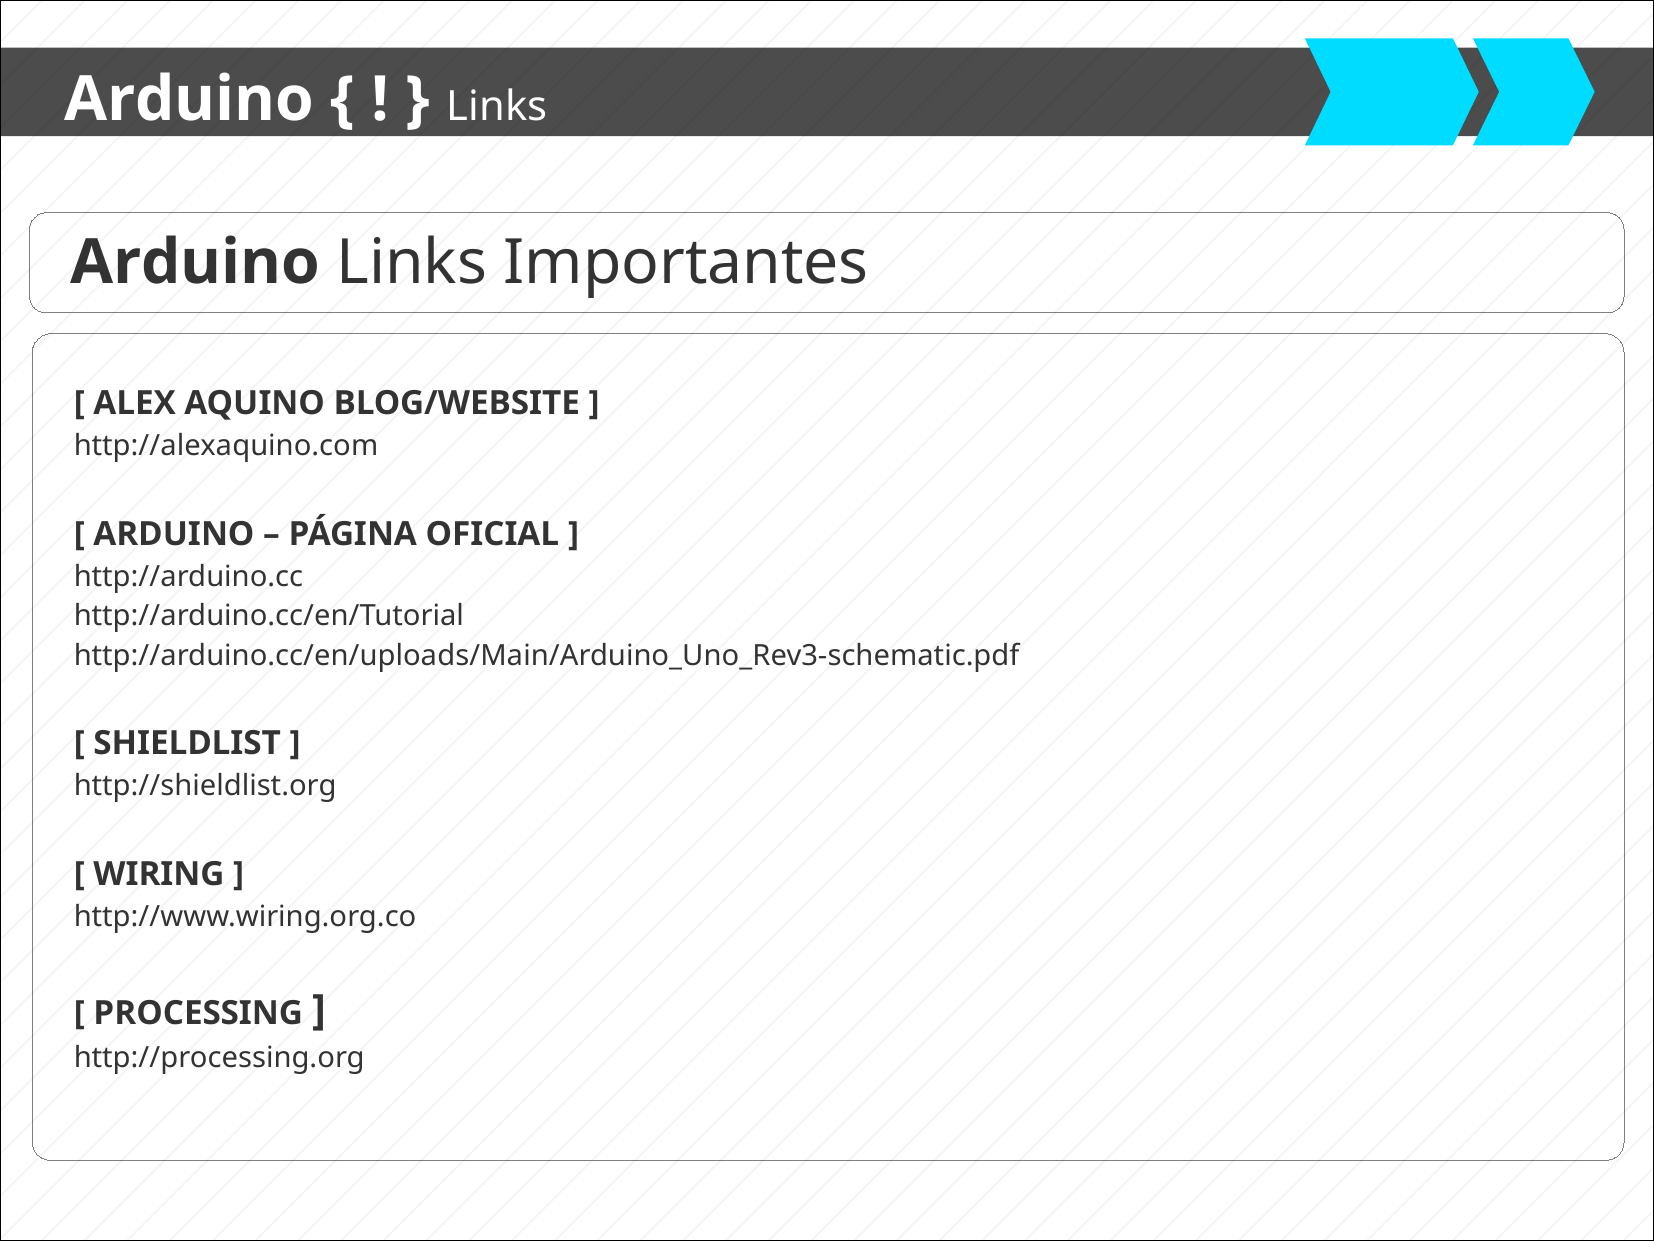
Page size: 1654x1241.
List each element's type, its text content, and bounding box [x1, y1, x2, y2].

text_box Arduino { ! } Links [49, 32, 645, 144]
text_box [0, 0, 1654, 1241]
